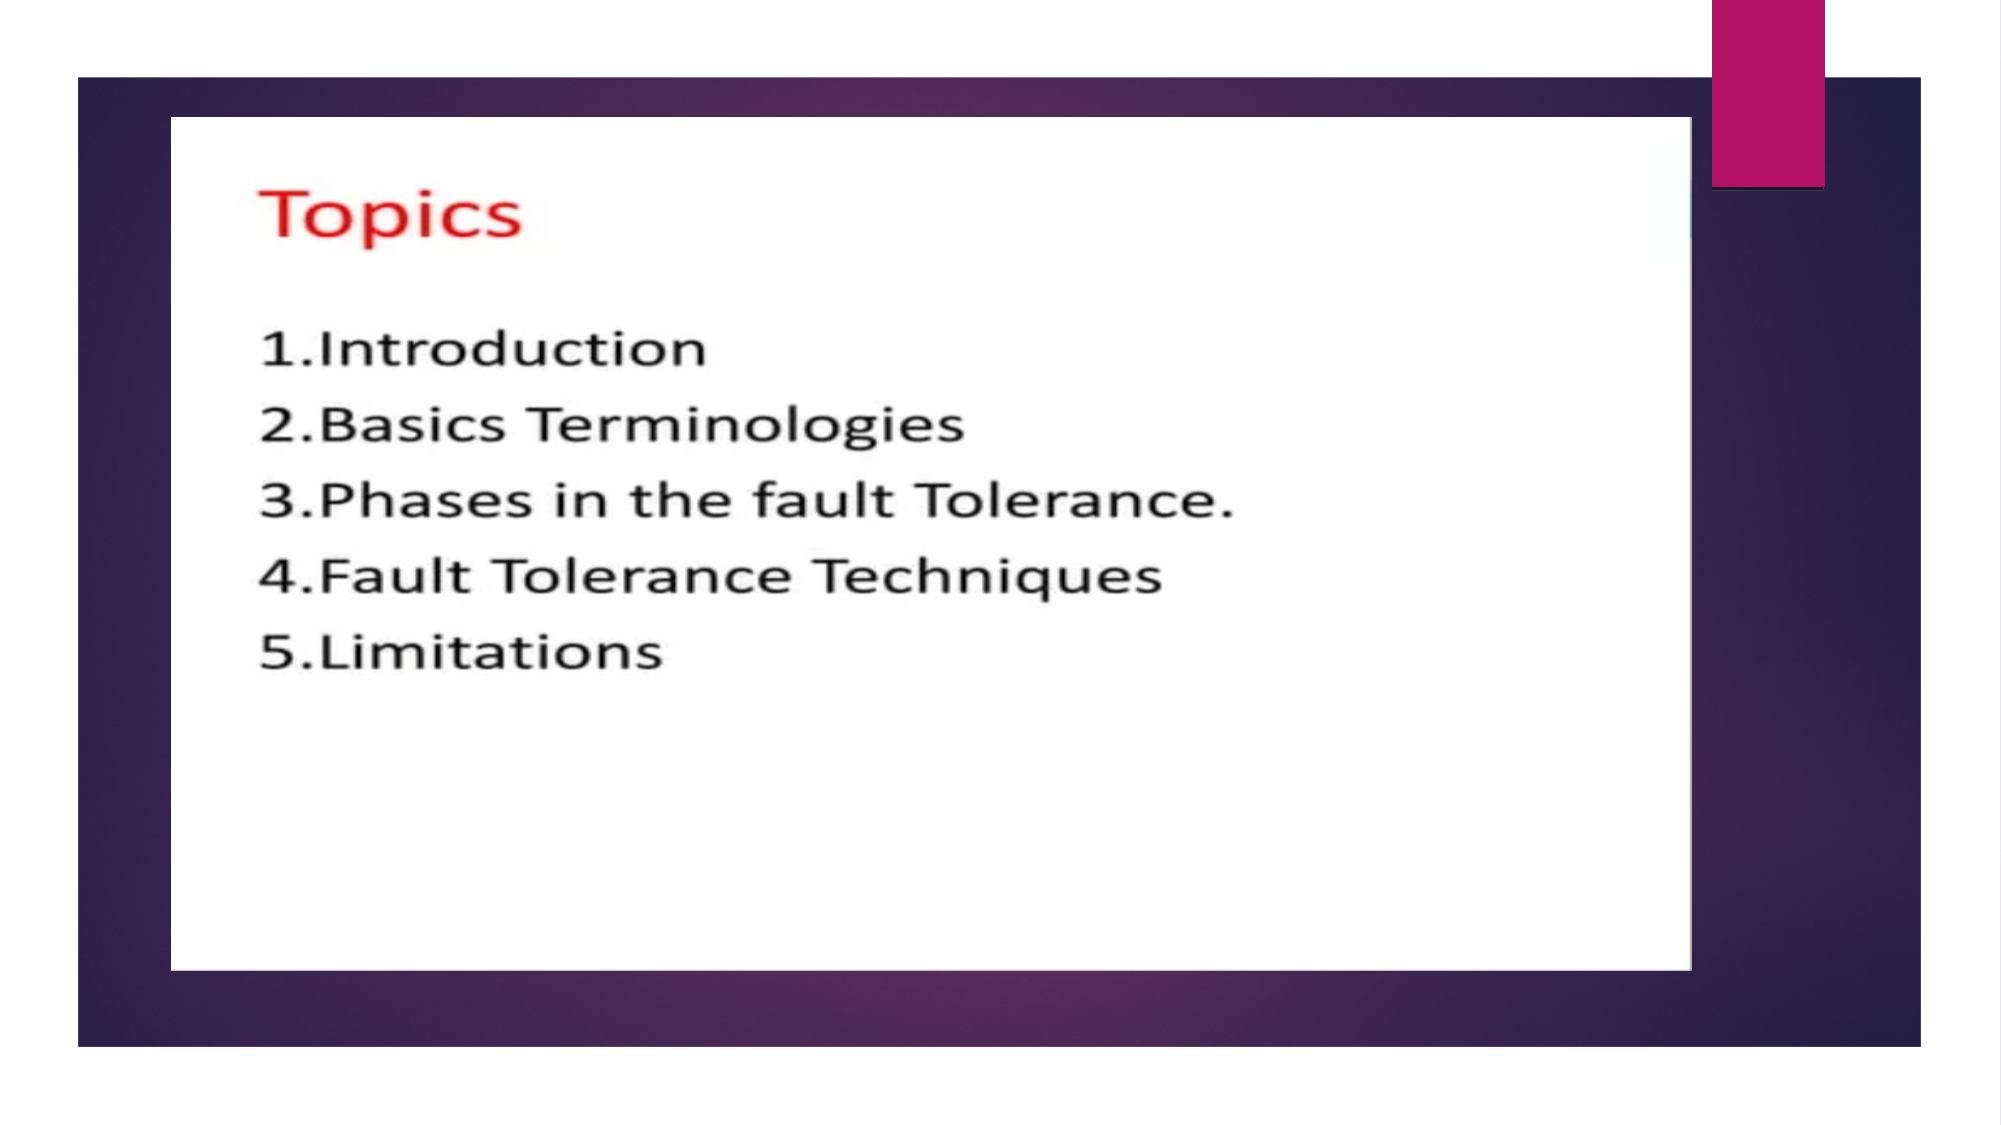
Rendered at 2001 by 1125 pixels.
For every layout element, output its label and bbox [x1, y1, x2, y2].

picture [171, 118, 1692, 971]
